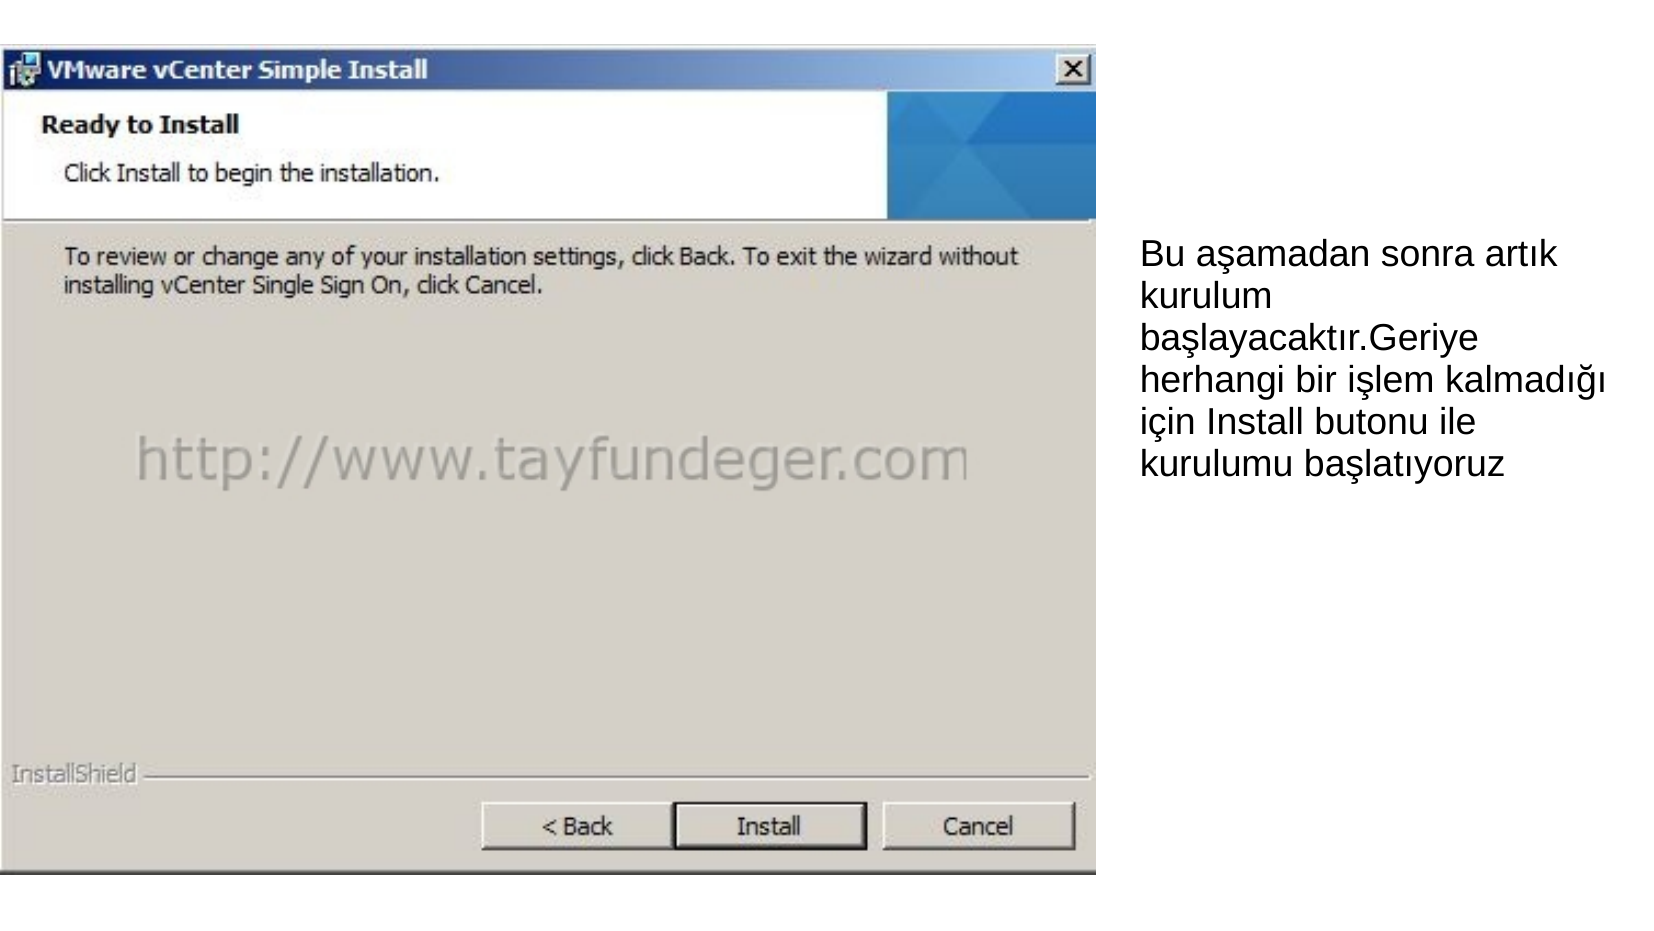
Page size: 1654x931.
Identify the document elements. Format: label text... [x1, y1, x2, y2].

picture [0, 44, 1096, 876]
text_box Bu aşamadan sonra artık kurulum başlayacaktır.Geriye herhangi bir işlem kalmadığı için Install butonu ile kurulumu başlatıyoruz [1125, 225, 1623, 514]
